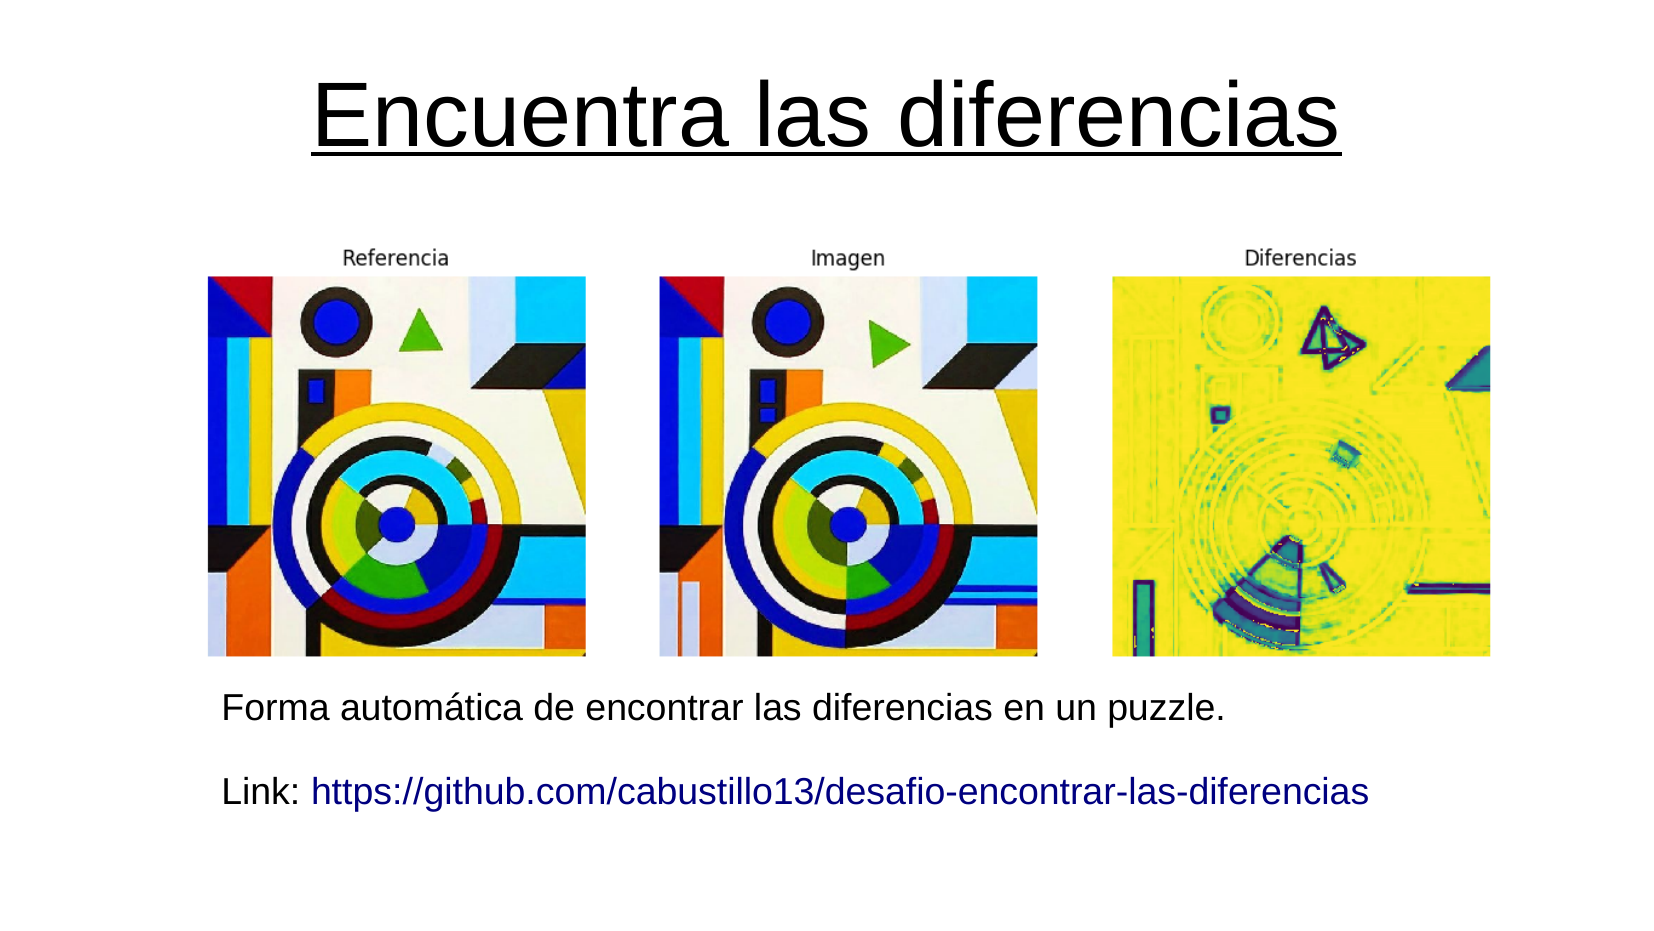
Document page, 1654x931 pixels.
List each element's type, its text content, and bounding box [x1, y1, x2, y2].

title Encuentra las diferencias [82, 37, 1571, 160]
picture [1, 160, 1654, 767]
text_box Forma automática de encontrar las diferencias en un puzzle. Link: https://github.com/cabustillo13/desafio-encontrar-las-diferencias [206, 679, 1477, 862]
